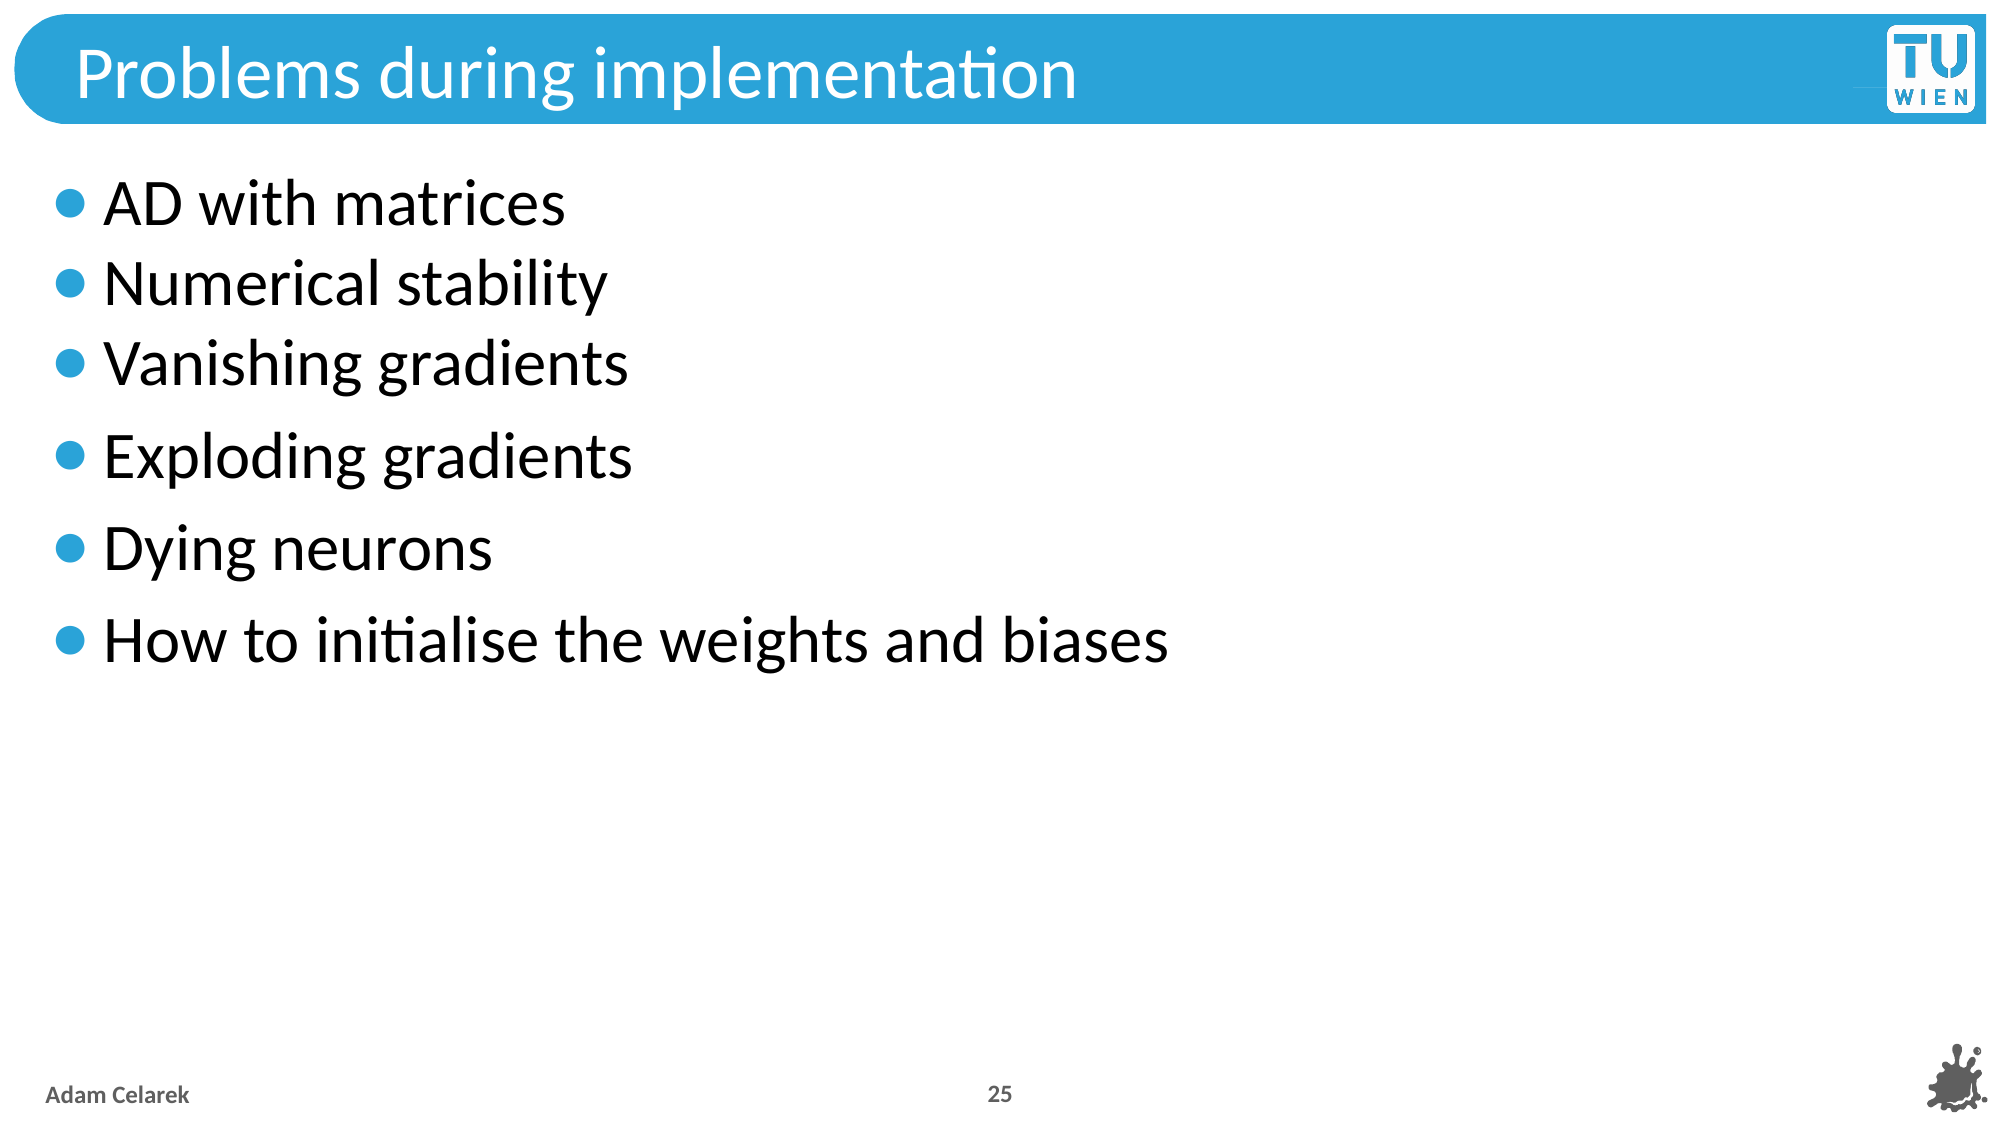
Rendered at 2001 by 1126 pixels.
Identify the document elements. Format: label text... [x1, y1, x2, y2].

footer Adam Celarek [25, 1068, 837, 1118]
title Problems during implementation [55, 6, 1854, 132]
list AD with matrices Numerical stability Vanishing gradients Exploding gradients Dying neurons How to initialise the weights and biases [25, 148, 1985, 1048]
slide_number <number> [882, 1067, 1119, 1118]
picture [1887, 25, 1975, 113]
